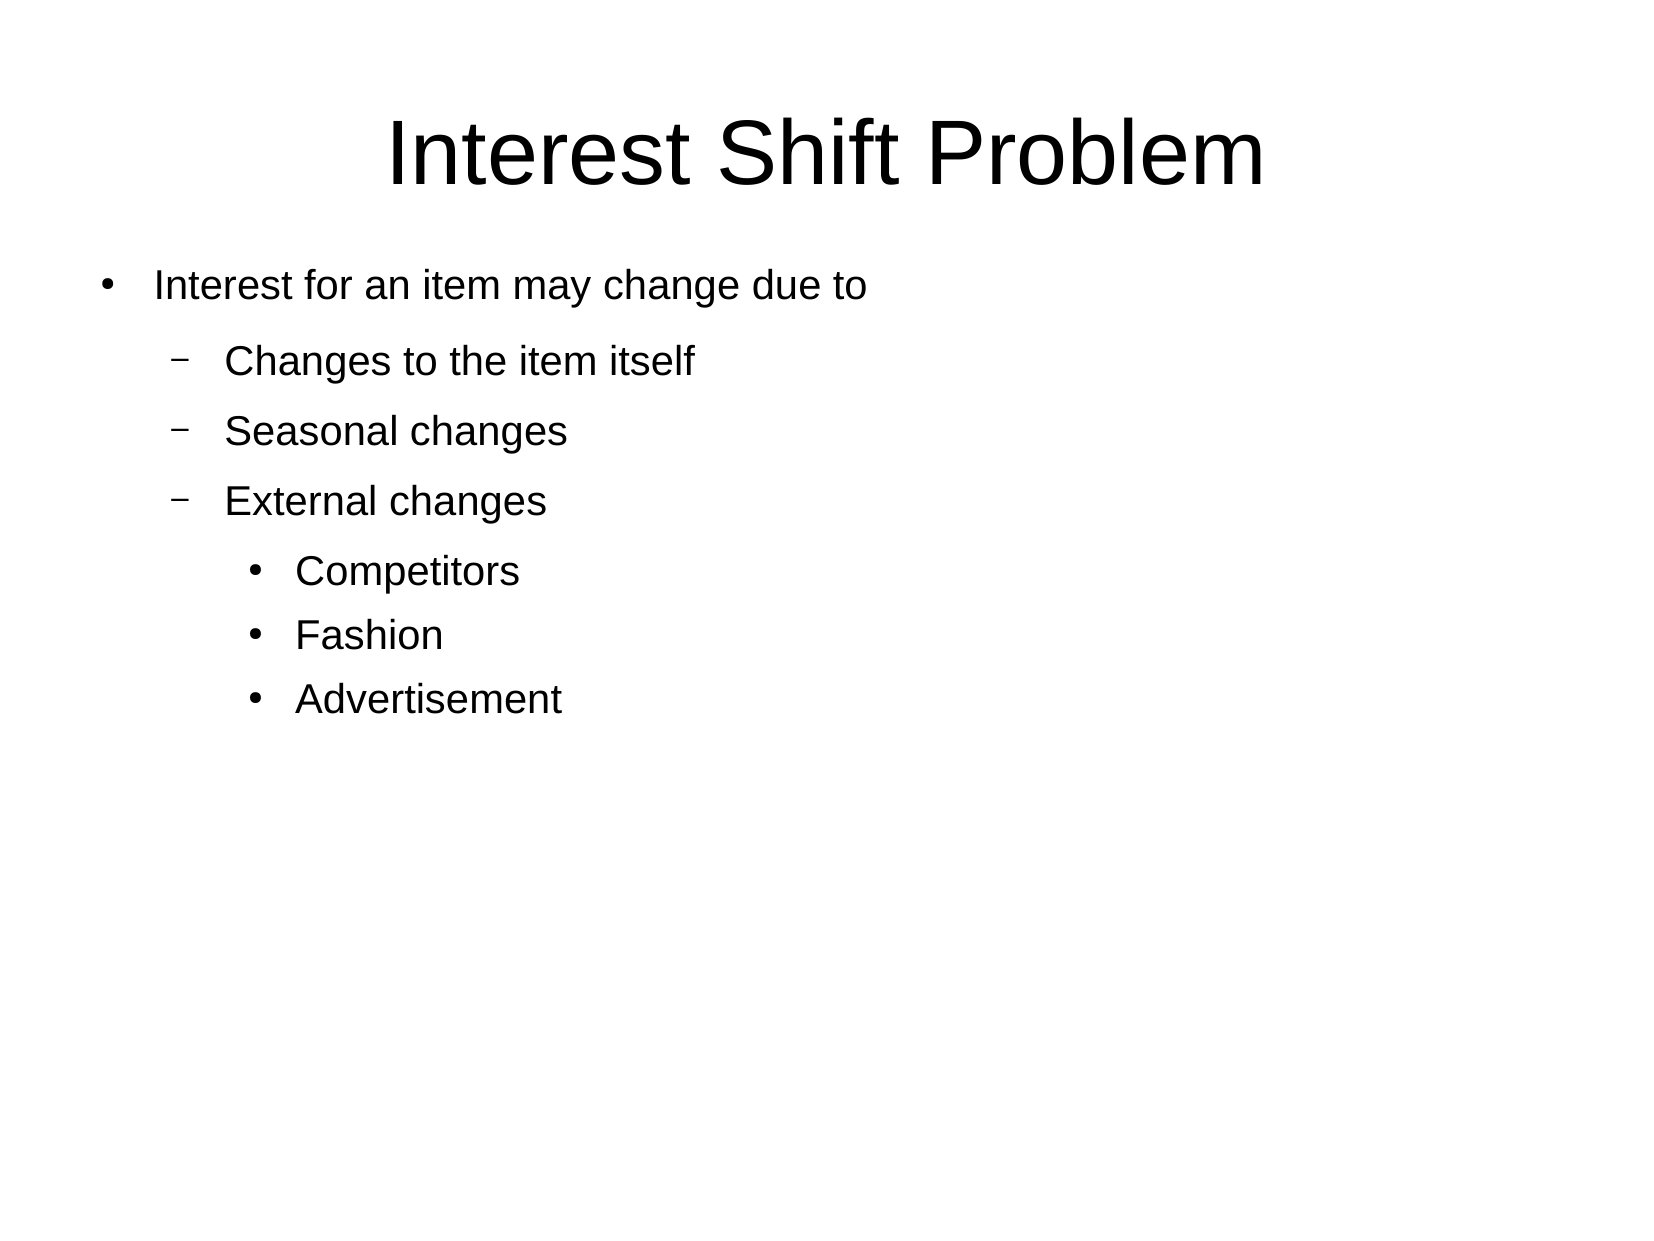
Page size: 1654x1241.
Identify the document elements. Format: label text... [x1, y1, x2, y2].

title Interest Shift Problem [82, 49, 1571, 257]
list Interest for an item may change due to Changes to the item itself Seasonal changes External changes Competitors Fashion Advertisement [82, 261, 1561, 1126]
